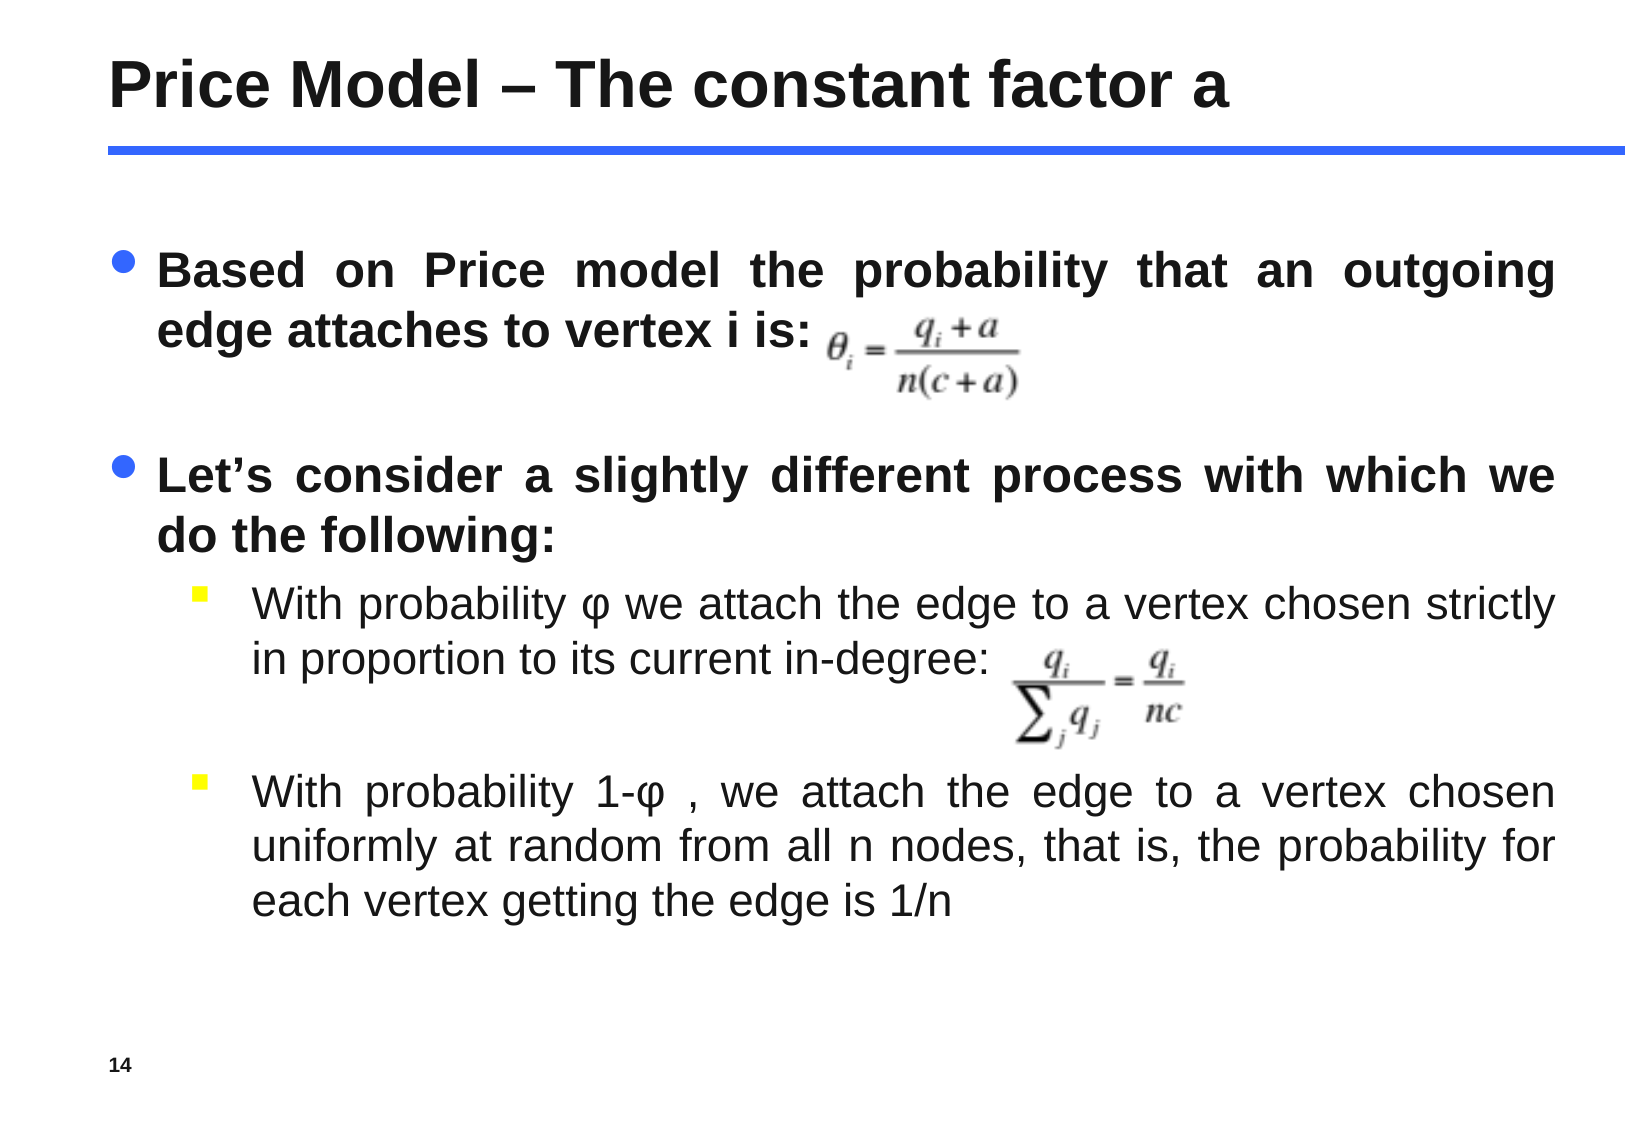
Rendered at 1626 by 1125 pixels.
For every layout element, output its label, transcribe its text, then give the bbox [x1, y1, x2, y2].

chart [823, 298, 1024, 406]
text_box <number> [108, 1051, 188, 1077]
chart [1007, 631, 1188, 753]
list Based on Price model the probability that an outgoing edge attaches to vertex i is: Let’s consider a slightly different process with which we do the following: With probability φ we attach the edge to a vertex chosen strictly in proportion to its current in-degree: With probability 1-φ , we attach the edge to a vertex chosen uniformly at random from all n nodes, that is, the probability for each vertex getting the edge is 1/n [108, 237, 1558, 975]
title Price Model – The constant factor a [108, 30, 1558, 131]
